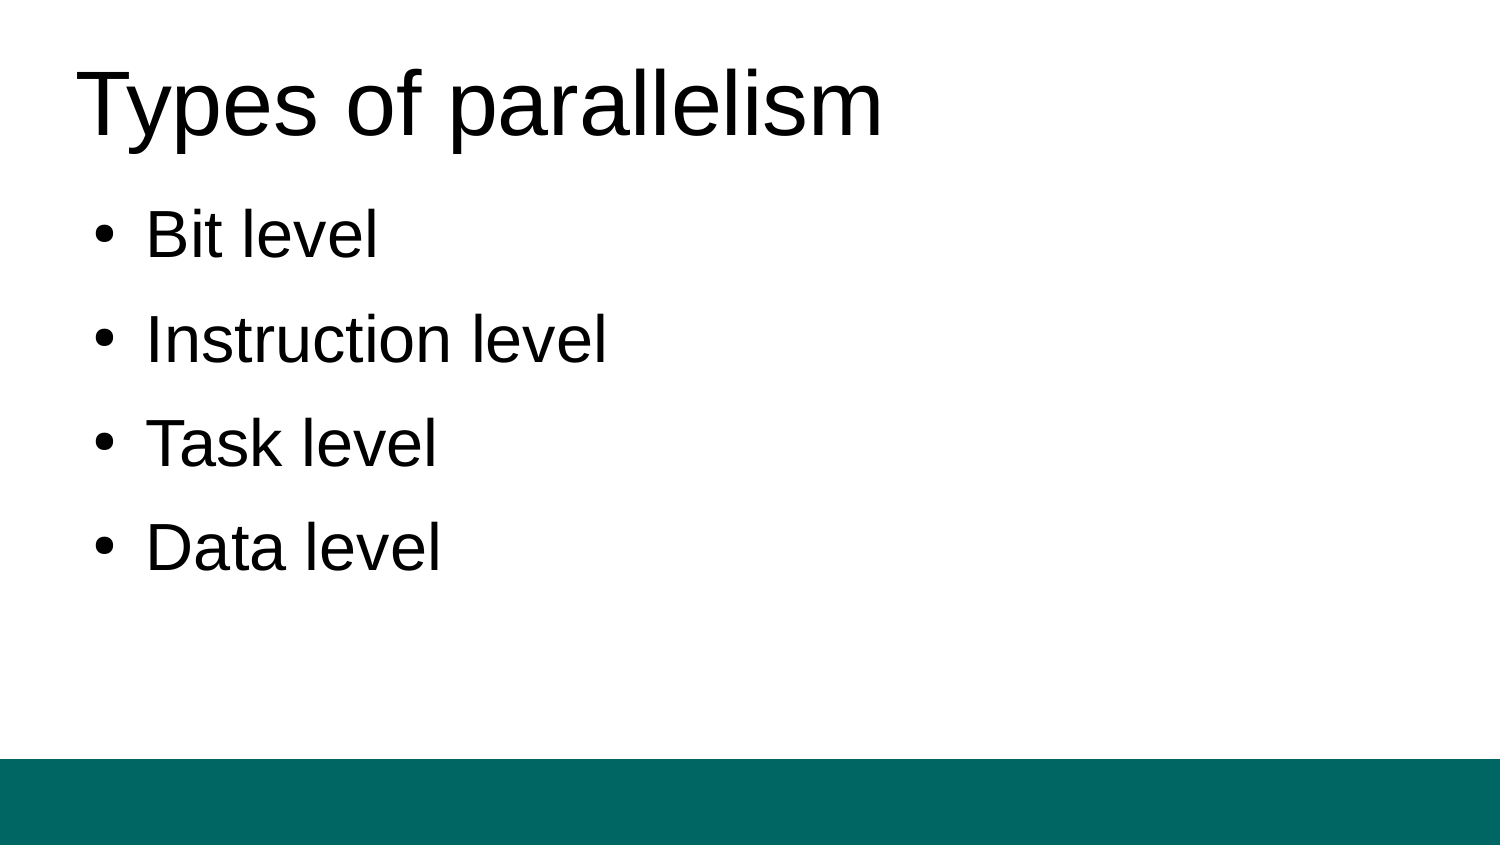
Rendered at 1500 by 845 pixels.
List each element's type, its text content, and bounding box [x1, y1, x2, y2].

list Bit level Instruction level Task level Data level [75, 197, 1425, 688]
title Types of parallelism [75, 33, 1425, 175]
